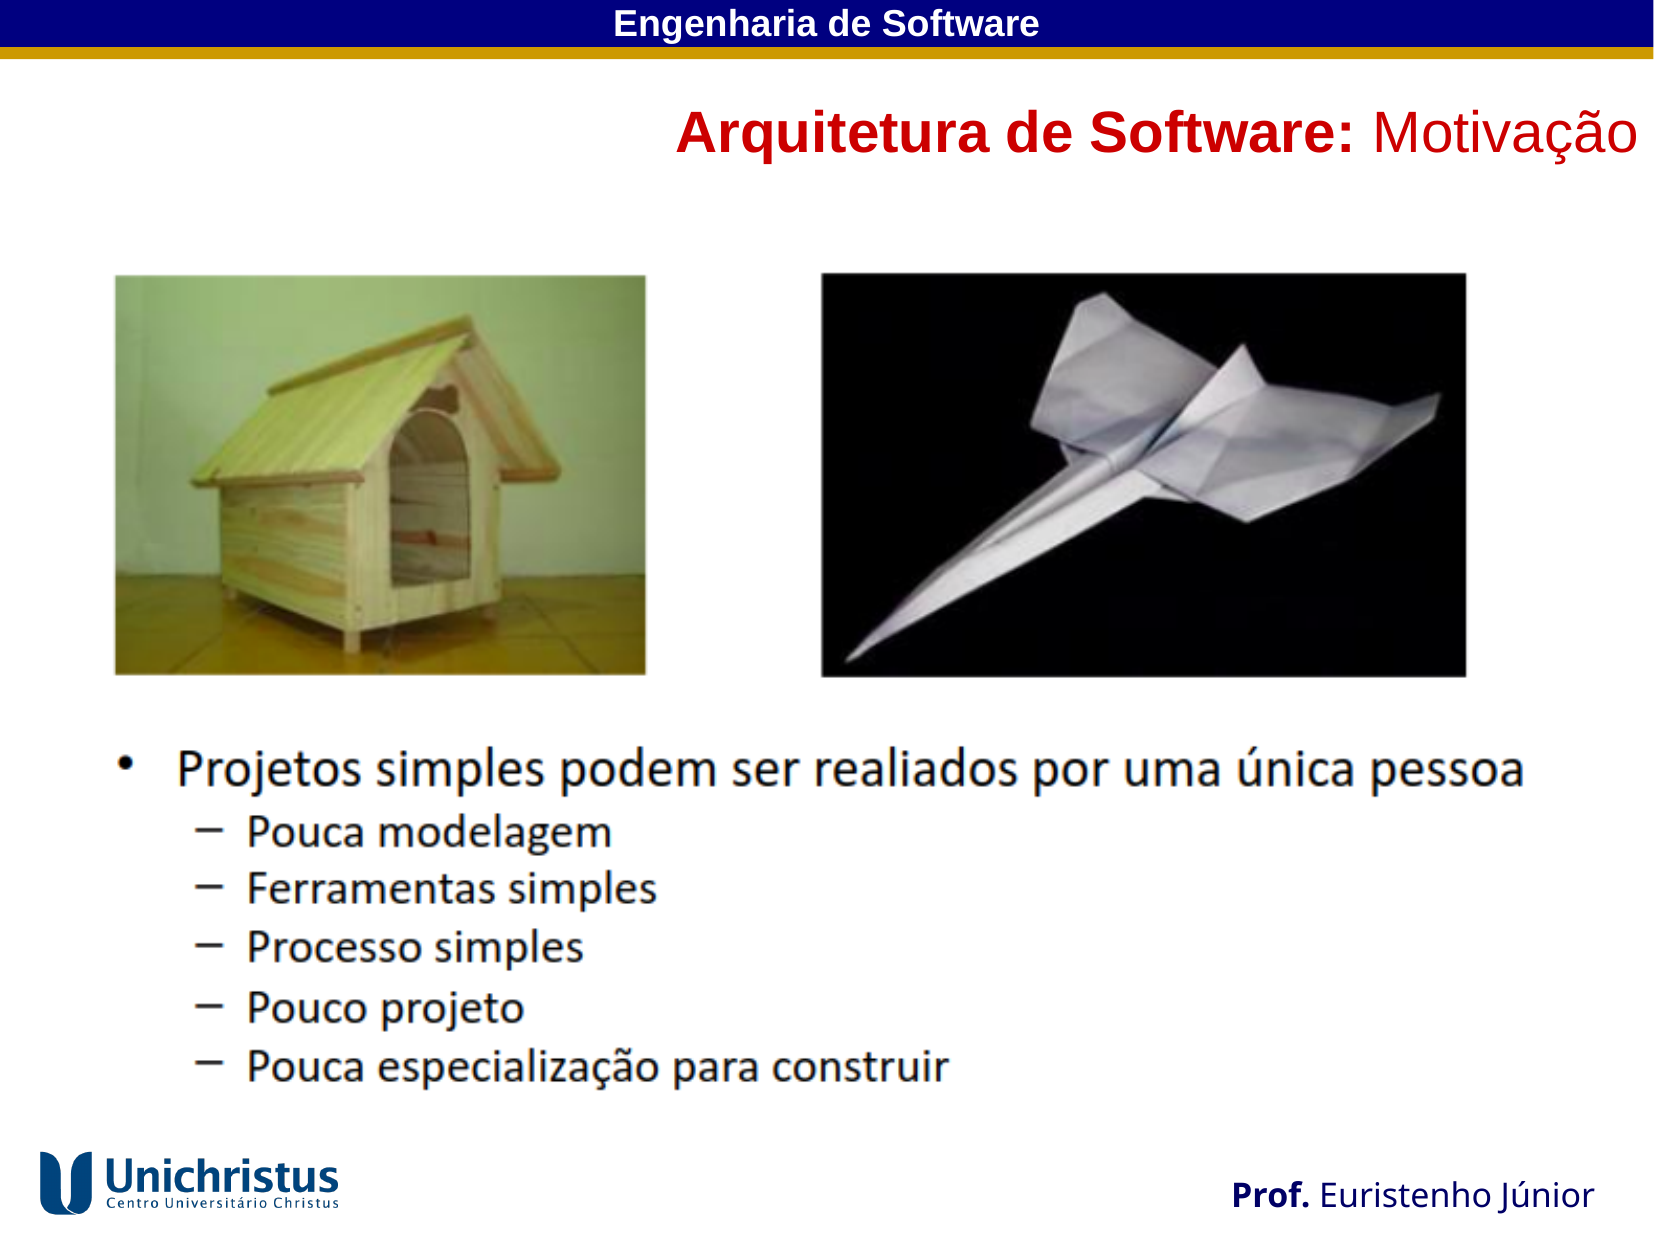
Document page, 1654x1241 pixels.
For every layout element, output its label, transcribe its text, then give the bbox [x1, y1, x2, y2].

text_box Engenharia de Software [0, 0, 1654, 47]
picture [70, 259, 1565, 1103]
picture [35, 1148, 343, 1217]
text_box Prof. Euristenho Júnior [1216, 1163, 1654, 1224]
text_box Arquitetura de Software: Motivação [660, 92, 1654, 173]
text_box [0, 47, 1654, 60]
